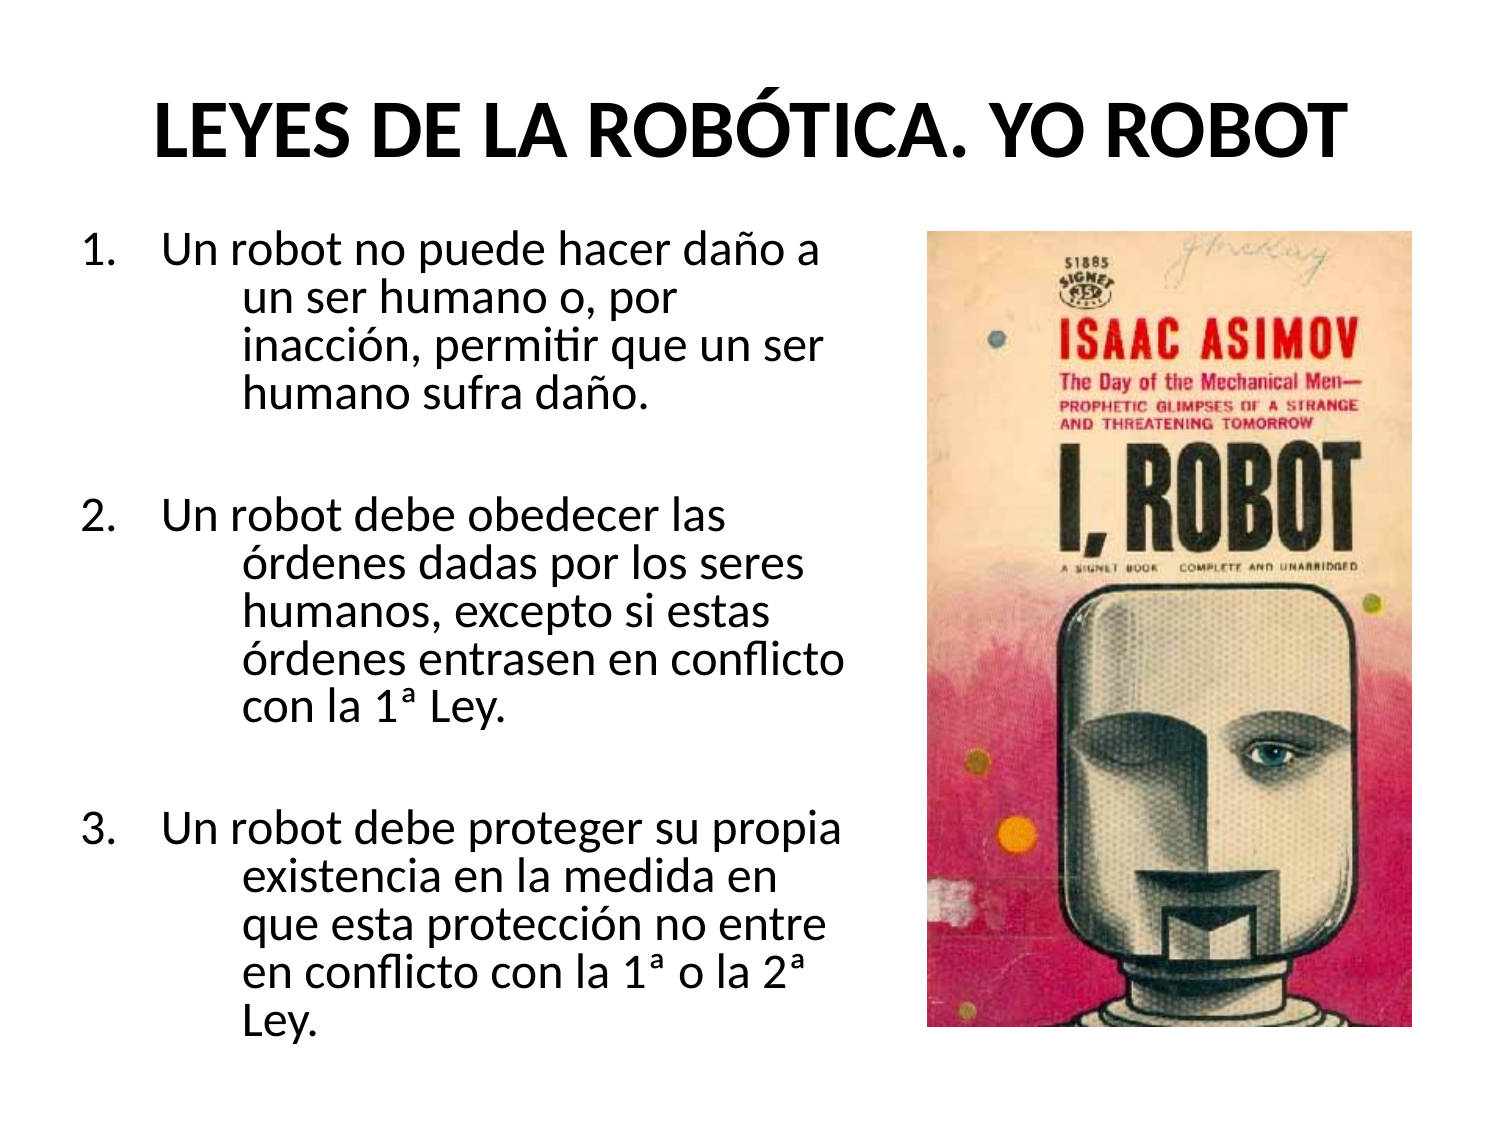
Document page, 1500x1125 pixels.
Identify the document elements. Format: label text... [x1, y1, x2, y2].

title LEYES DE LA ROBÓTICA. YO ROBOT [76, 66, 1427, 218]
list Un robot no puede hacer daño a un ser humano o, por inacción, permitir que un ser humano sufra daño. Un robot debe obedecer las órdenes dadas por los seres humanos, excepto si estas órdenes entrasen en conflicto con la 1ª Ley. Un robot debe proteger su propia existencia en la medida en que esta protección no entre en conflicto con la 1ª o la 2ª Ley. [64, 219, 880, 1059]
picture [927, 231, 1412, 1028]
